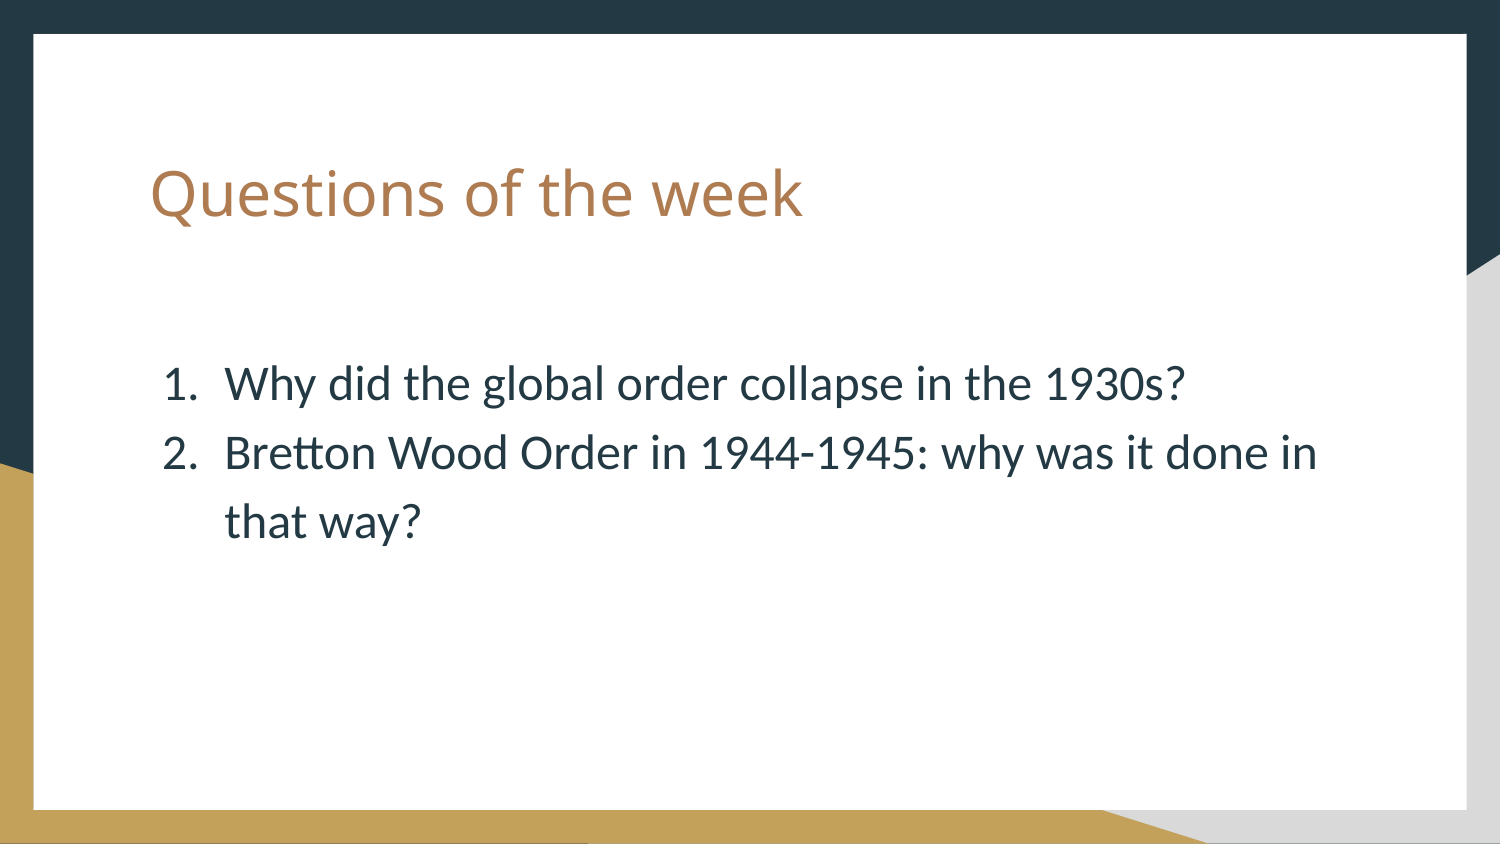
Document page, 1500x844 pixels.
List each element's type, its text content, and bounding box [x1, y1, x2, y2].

title Questions of the week [134, 138, 1366, 296]
list Why did the global order collapse in the 1930s? Bretton Wood Order in 1944-1945: why was it done in that way? [134, 326, 1366, 729]
